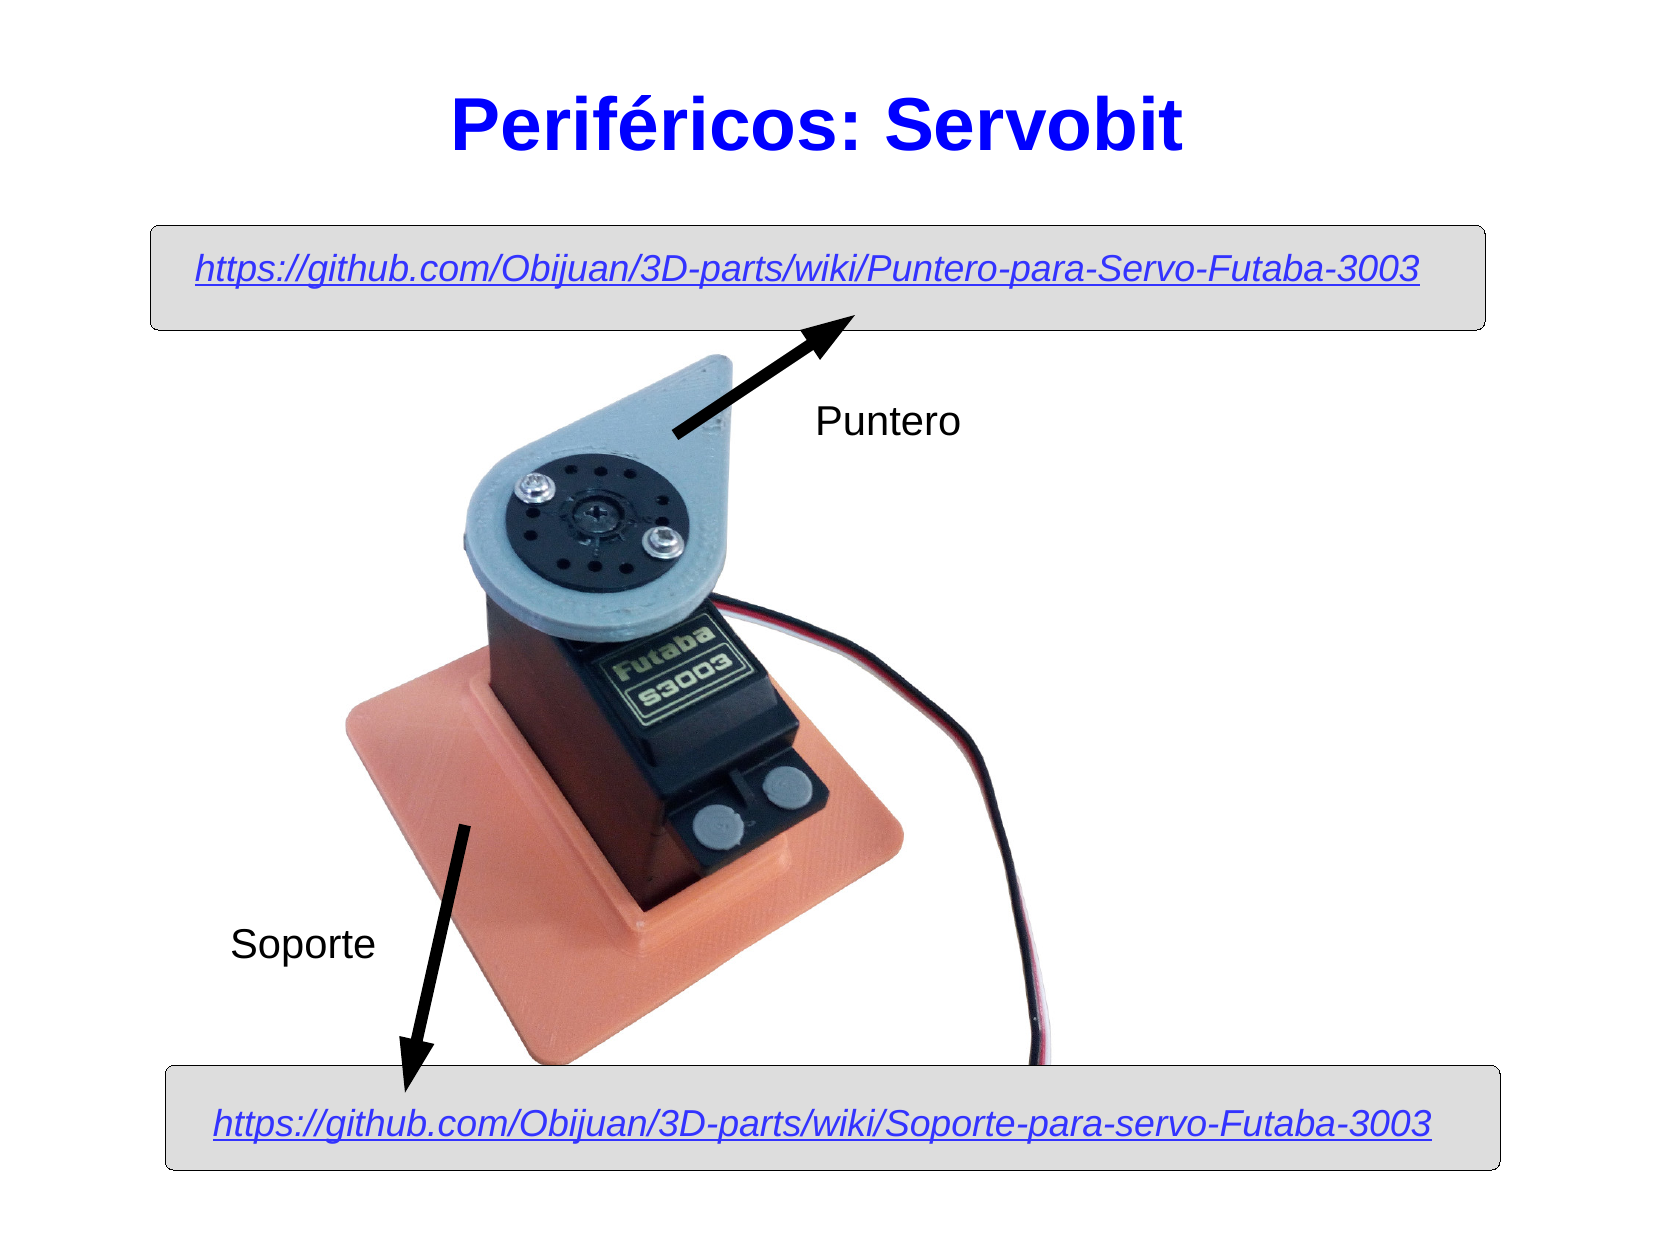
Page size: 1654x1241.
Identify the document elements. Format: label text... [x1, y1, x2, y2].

picture [210, 976, 424, 1065]
text_box [150, 225, 1486, 331]
text_box [165, 1065, 1501, 1171]
text_box https://github.com/Obijuan/3D-parts/wiki/Puntero-para-Servo-Futaba-3003 [180, 240, 1435, 297]
text_box Periféricos: Servobit [90, 75, 1546, 174]
text_box Soporte [180, 913, 547, 976]
text_box https://github.com/Obijuan/3D-parts/wiki/Soporte-para-servo-Futaba-3003 [195, 1095, 1450, 1152]
picture [210, 331, 1096, 1065]
text_box Puntero [765, 390, 1132, 452]
